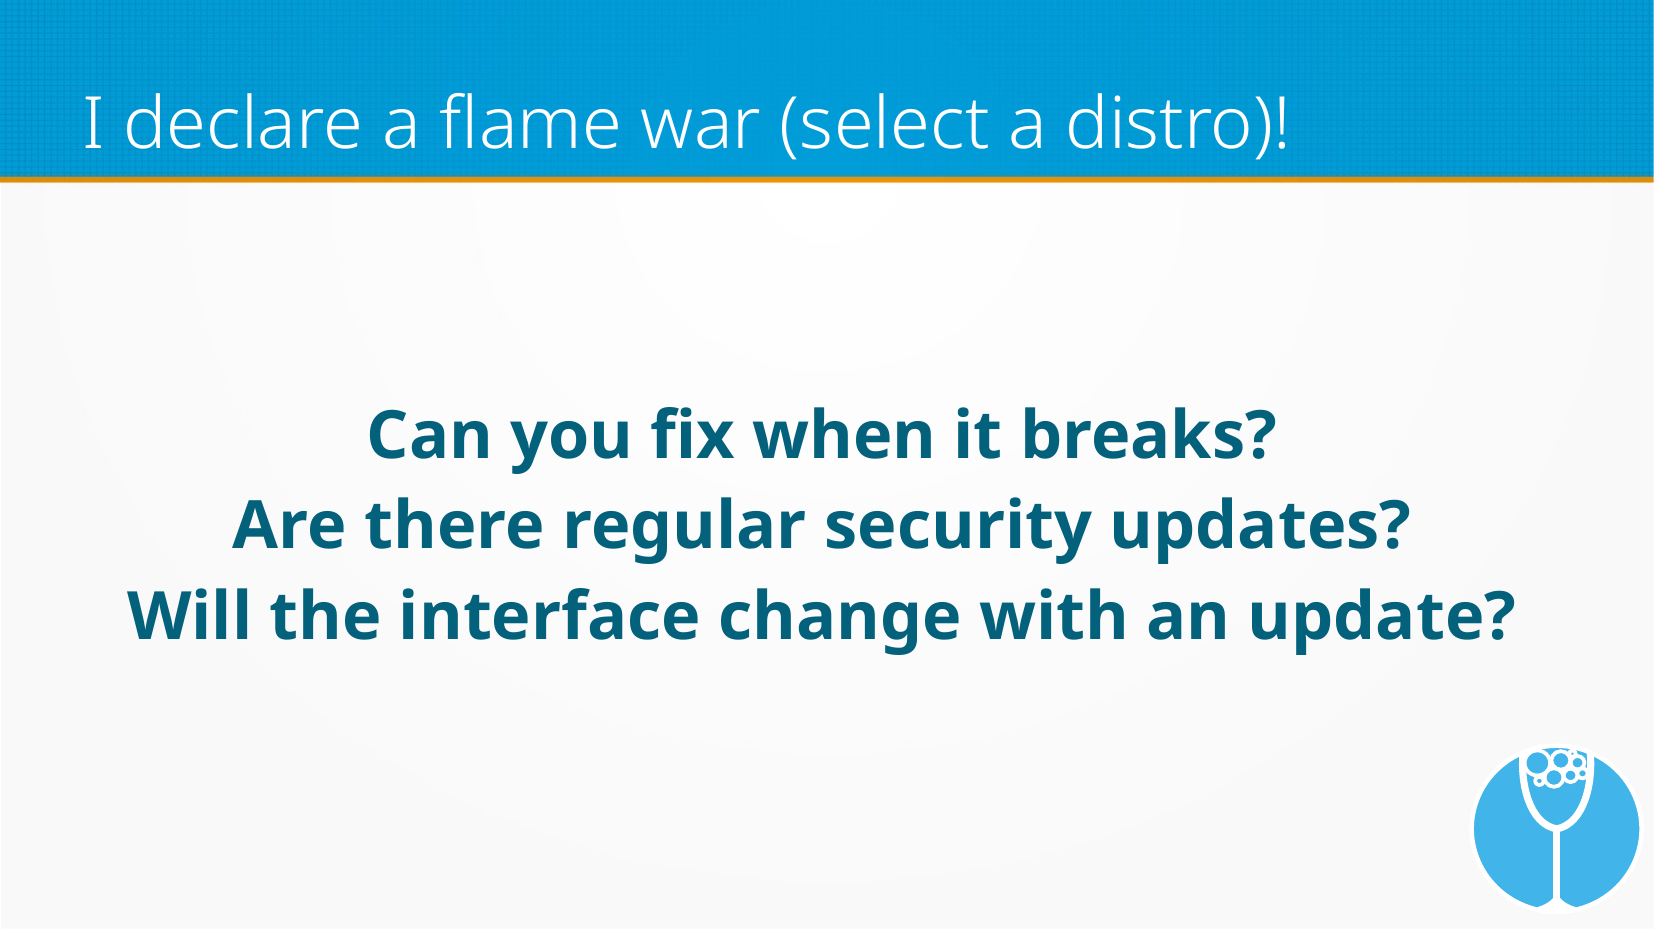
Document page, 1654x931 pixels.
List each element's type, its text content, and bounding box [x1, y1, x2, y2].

subtitle Can you fix when it breaks? Are there regular security updates? Will the interface change with an update? [82, 236, 1563, 811]
title I declare a flame war (select a distro)! [82, 14, 1571, 171]
picture [0, 175, 1654, 931]
